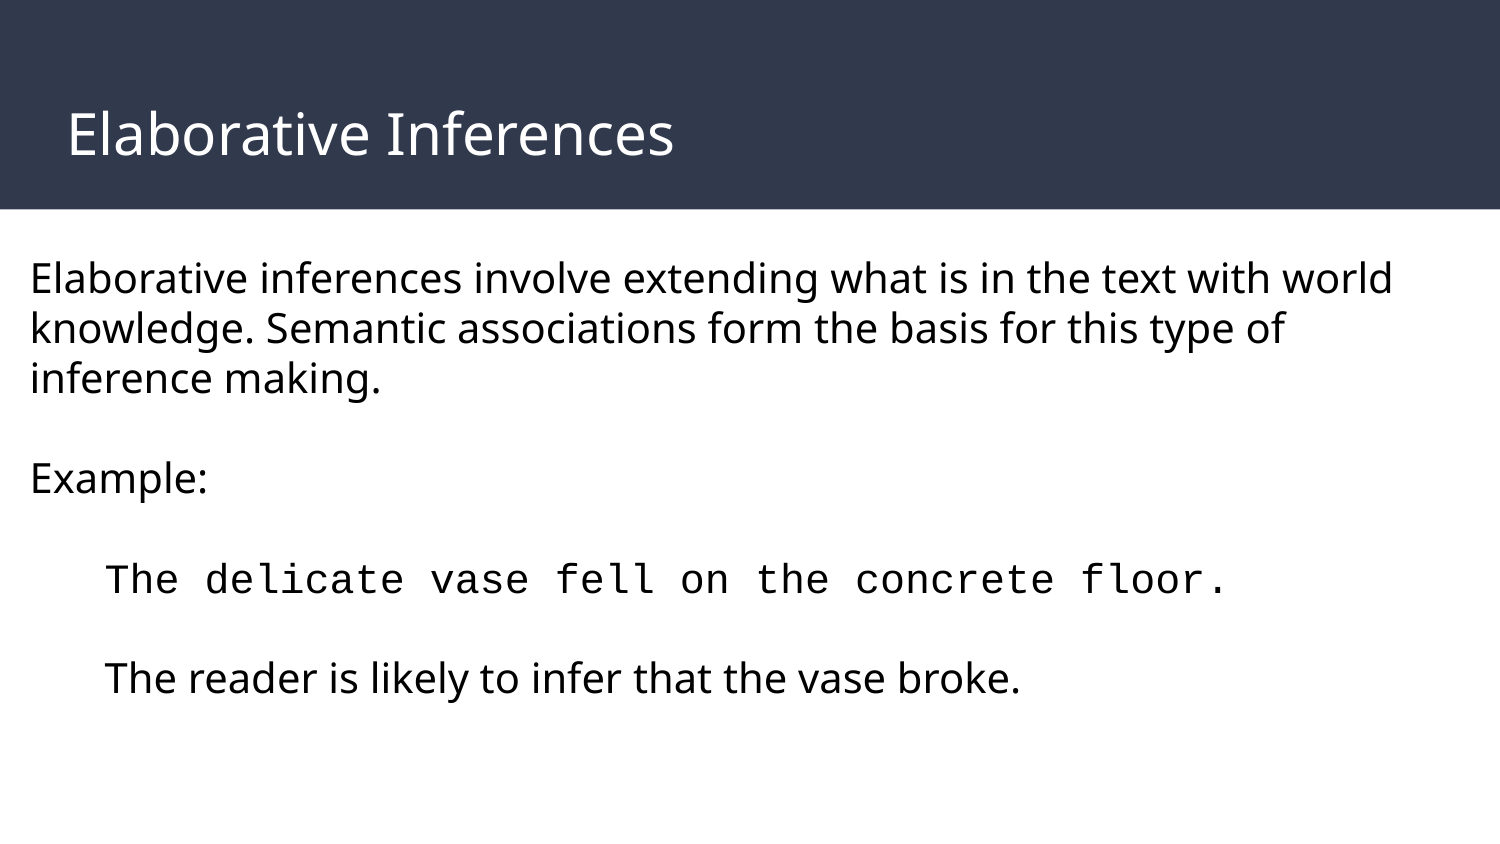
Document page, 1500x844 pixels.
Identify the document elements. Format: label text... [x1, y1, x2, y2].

text_box Elaborative inferences involve extending what is in the text with world knowledge. Semantic associations form the basis for this type of inference making. Example: The delicate vase fell on the concrete floor. The reader is likely to infer that the vase broke. [14, 236, 1485, 825]
title Elaborative Inferences [51, 82, 1449, 185]
